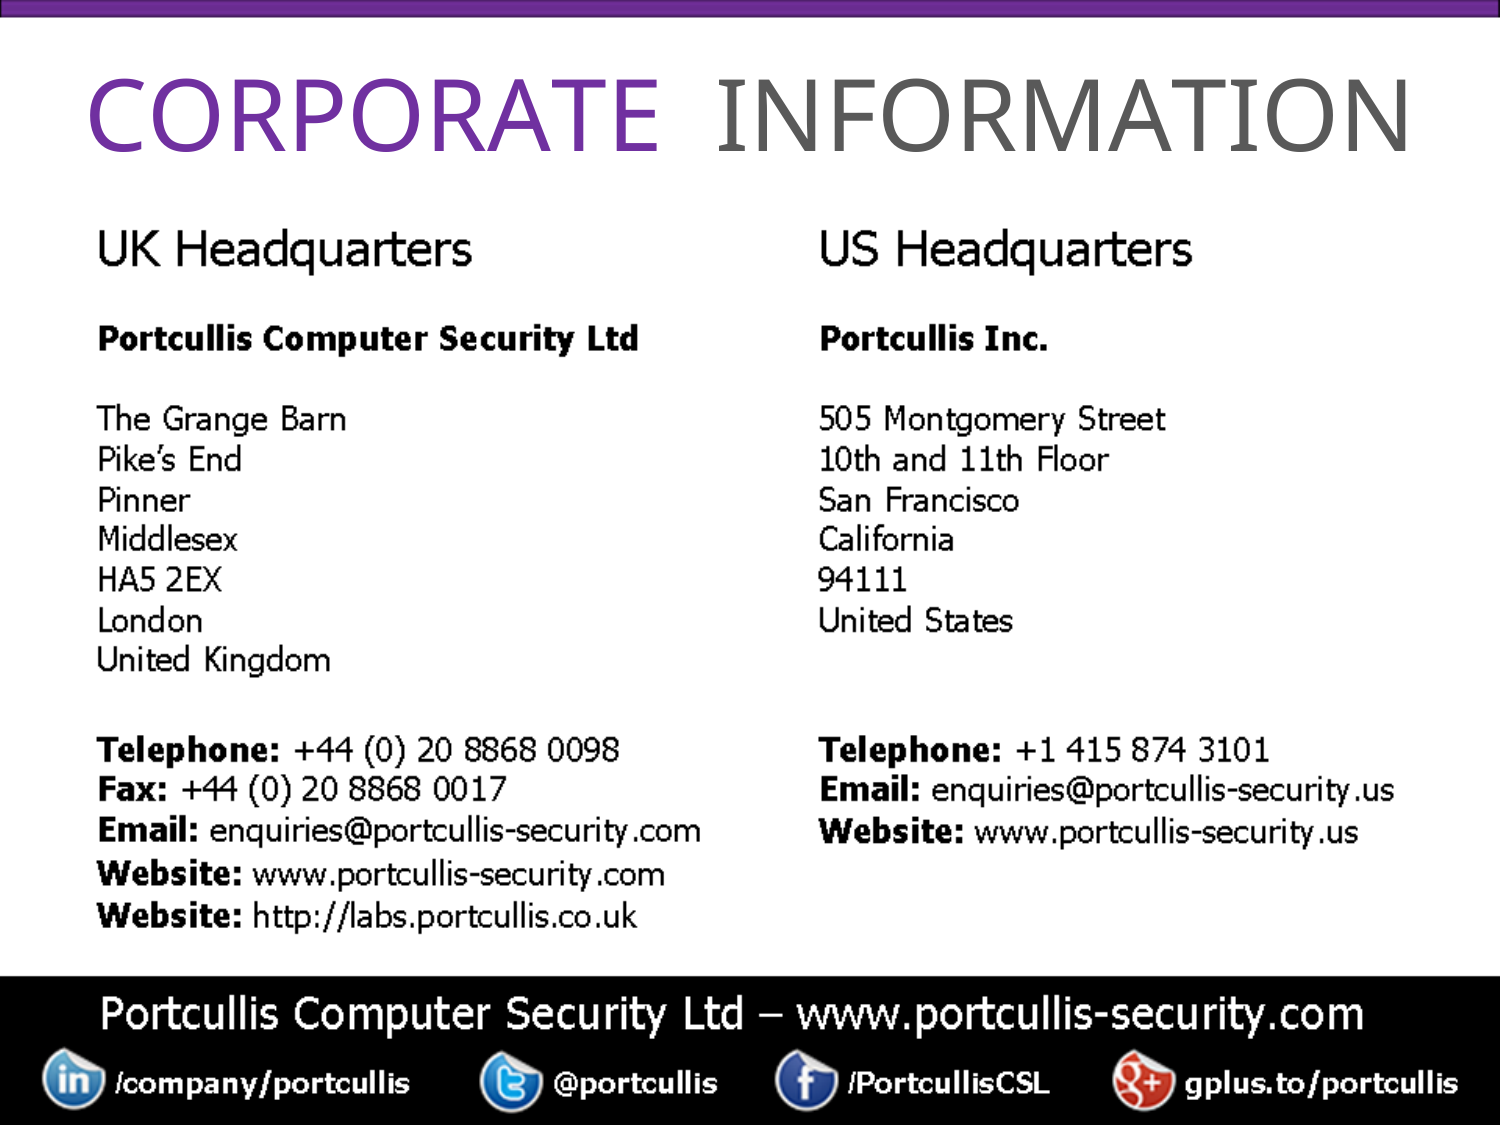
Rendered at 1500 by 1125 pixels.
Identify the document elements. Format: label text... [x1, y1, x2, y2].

title CORPORATE INFORMATION [0, 31, 1500, 209]
picture [0, 209, 1500, 1125]
picture [0, 0, 1500, 31]
